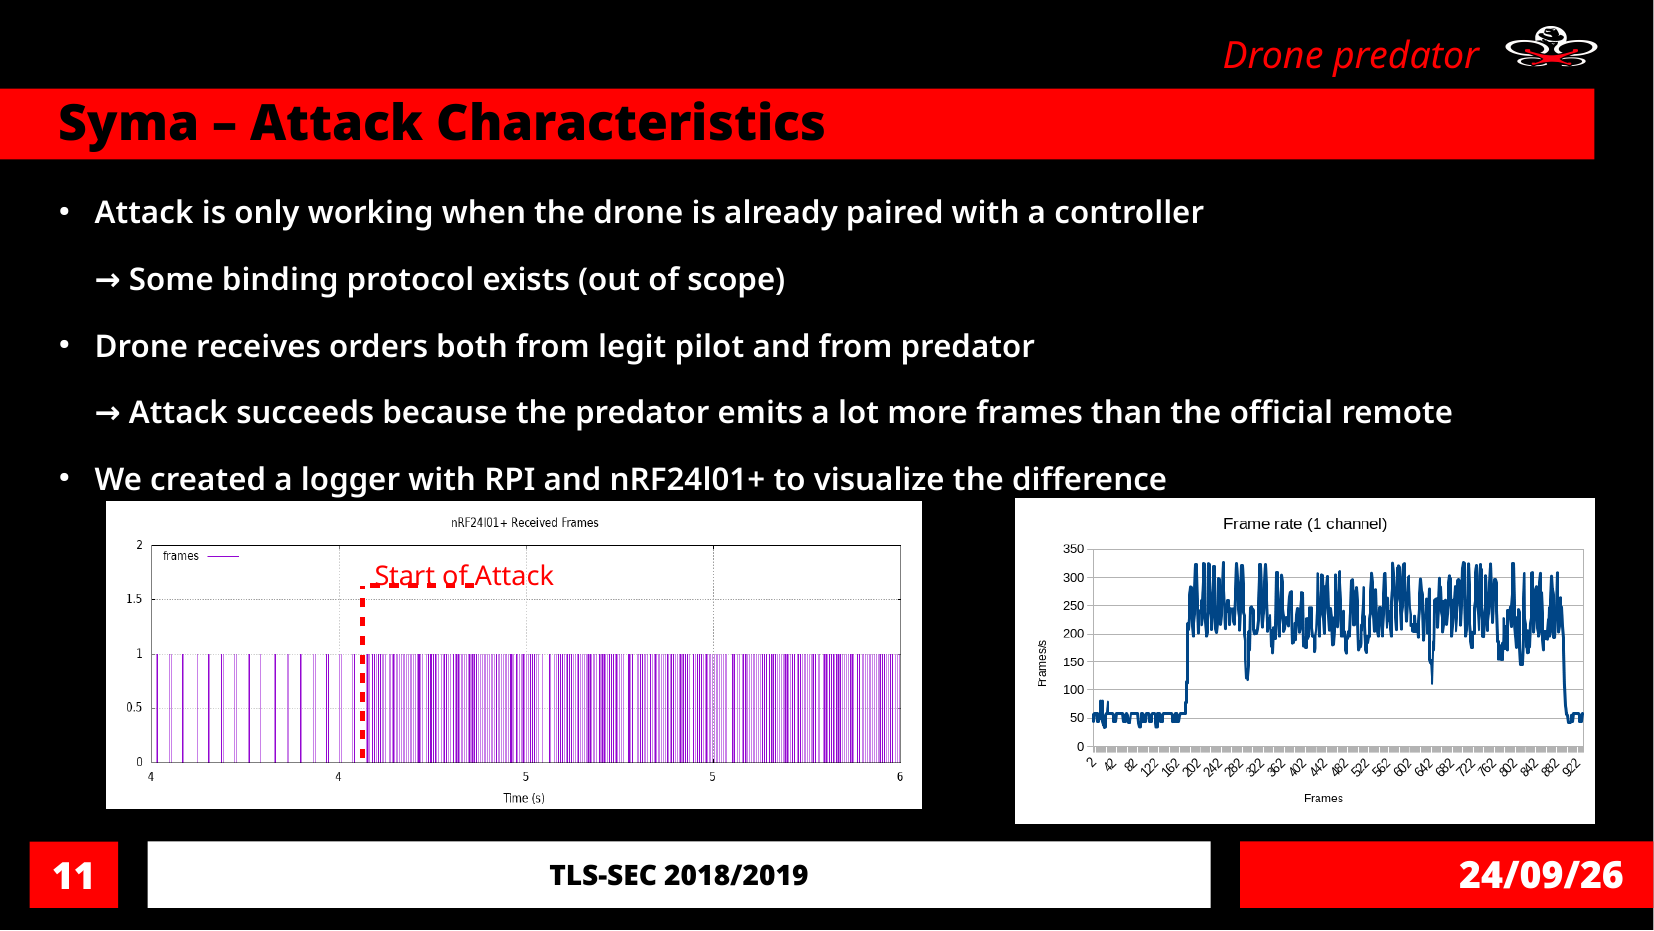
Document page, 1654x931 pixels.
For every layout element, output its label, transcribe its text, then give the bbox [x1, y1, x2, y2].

list Attack is only working when the drone is already paired with a controller → Some binding protocol exists (out of scope) Drone receives orders both from legit pilot and from predator → Attack succeeds because the predator emits a lot more frames than the official remote We created a logger with RPI and nRF24l01+ to visualize the difference [59, 190, 1583, 824]
text_box Start of Attack [359, 549, 596, 599]
picture [1488, 15, 1617, 80]
picture [1015, 498, 1595, 824]
picture [106, 501, 922, 810]
title Syma – Attack Characteristics [59, 44, 1595, 156]
